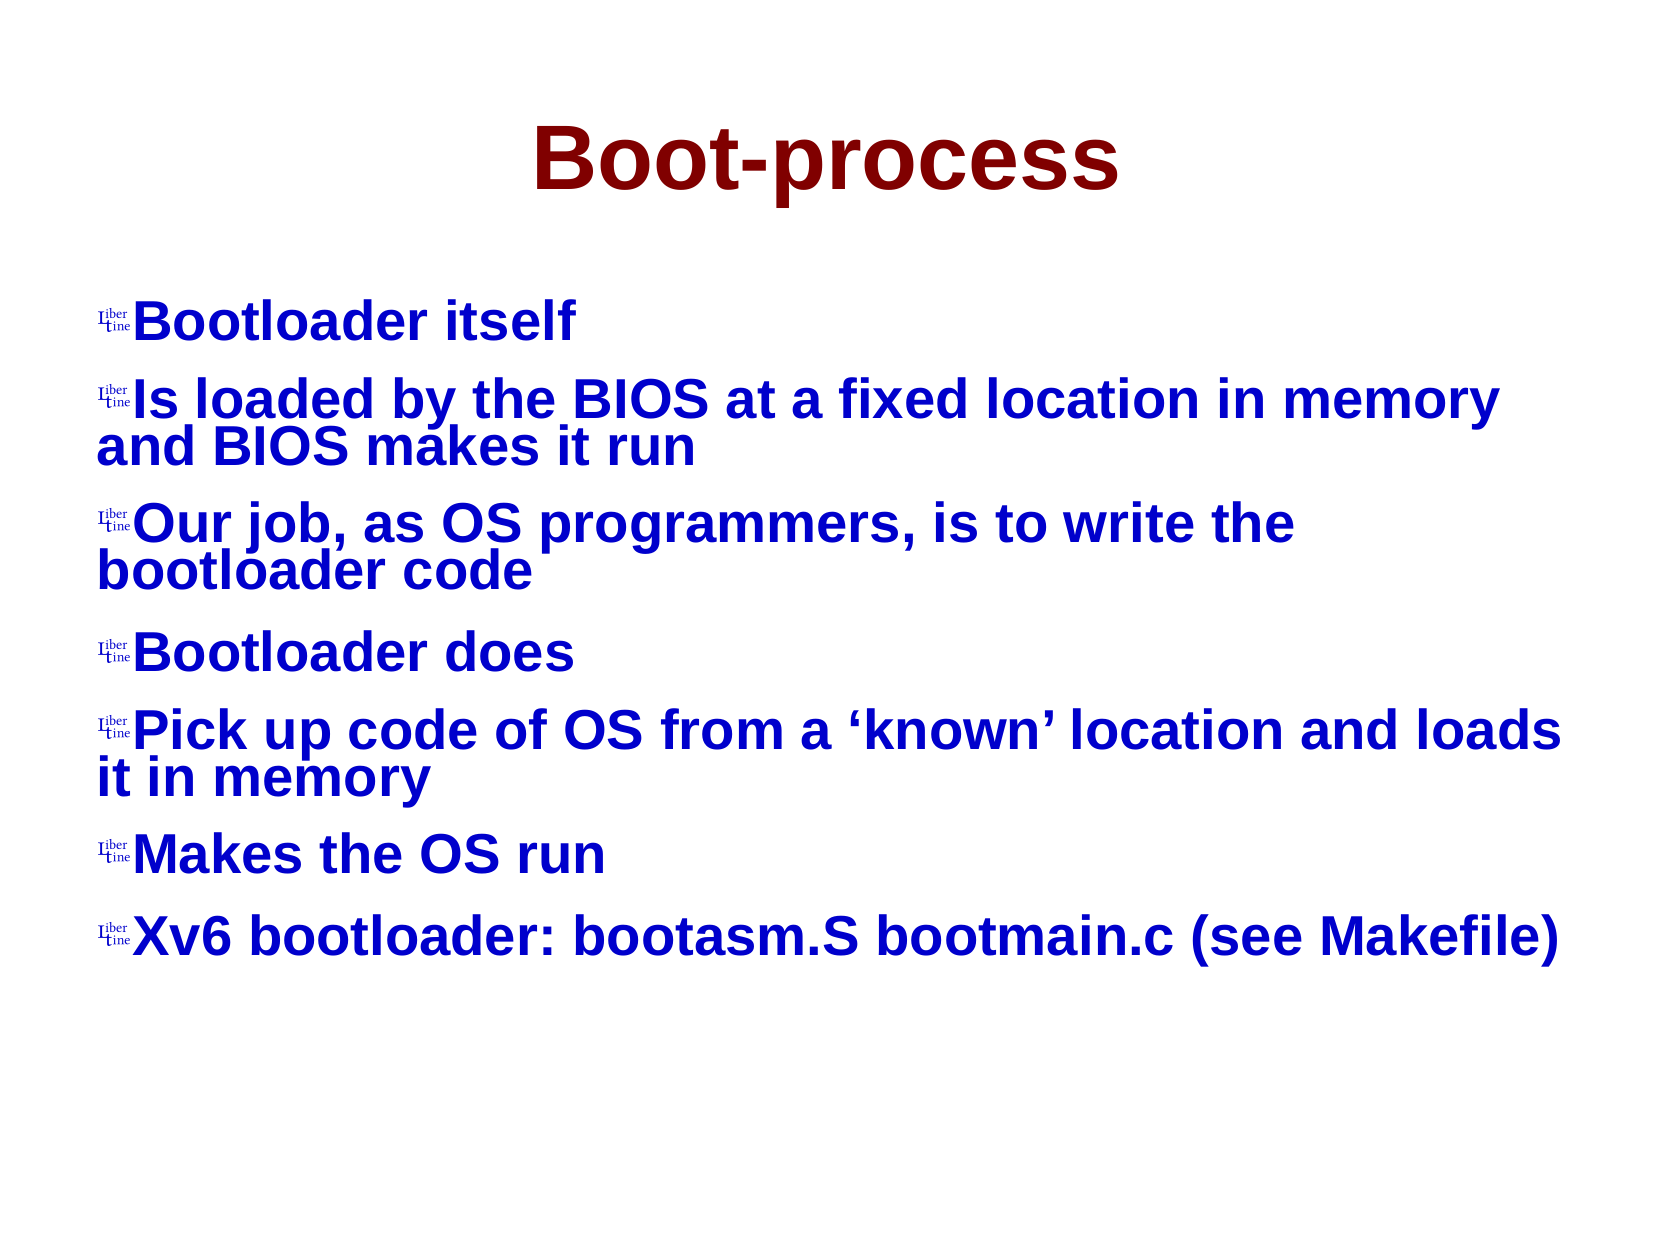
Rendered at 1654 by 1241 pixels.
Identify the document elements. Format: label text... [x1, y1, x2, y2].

list Bootloader itself Is loaded by the BIOS at a fixed location in memory and BIOS makes it run Our job, as OS programmers, is to write the bootloader code Bootloader does Pick up code of OS from a ‘known’ location and loads it in memory Makes the OS run Xv6 bootloader: bootasm.S bootmain.c (see Makefile) [96, 297, 1585, 1017]
title Boot-process [82, 49, 1571, 257]
